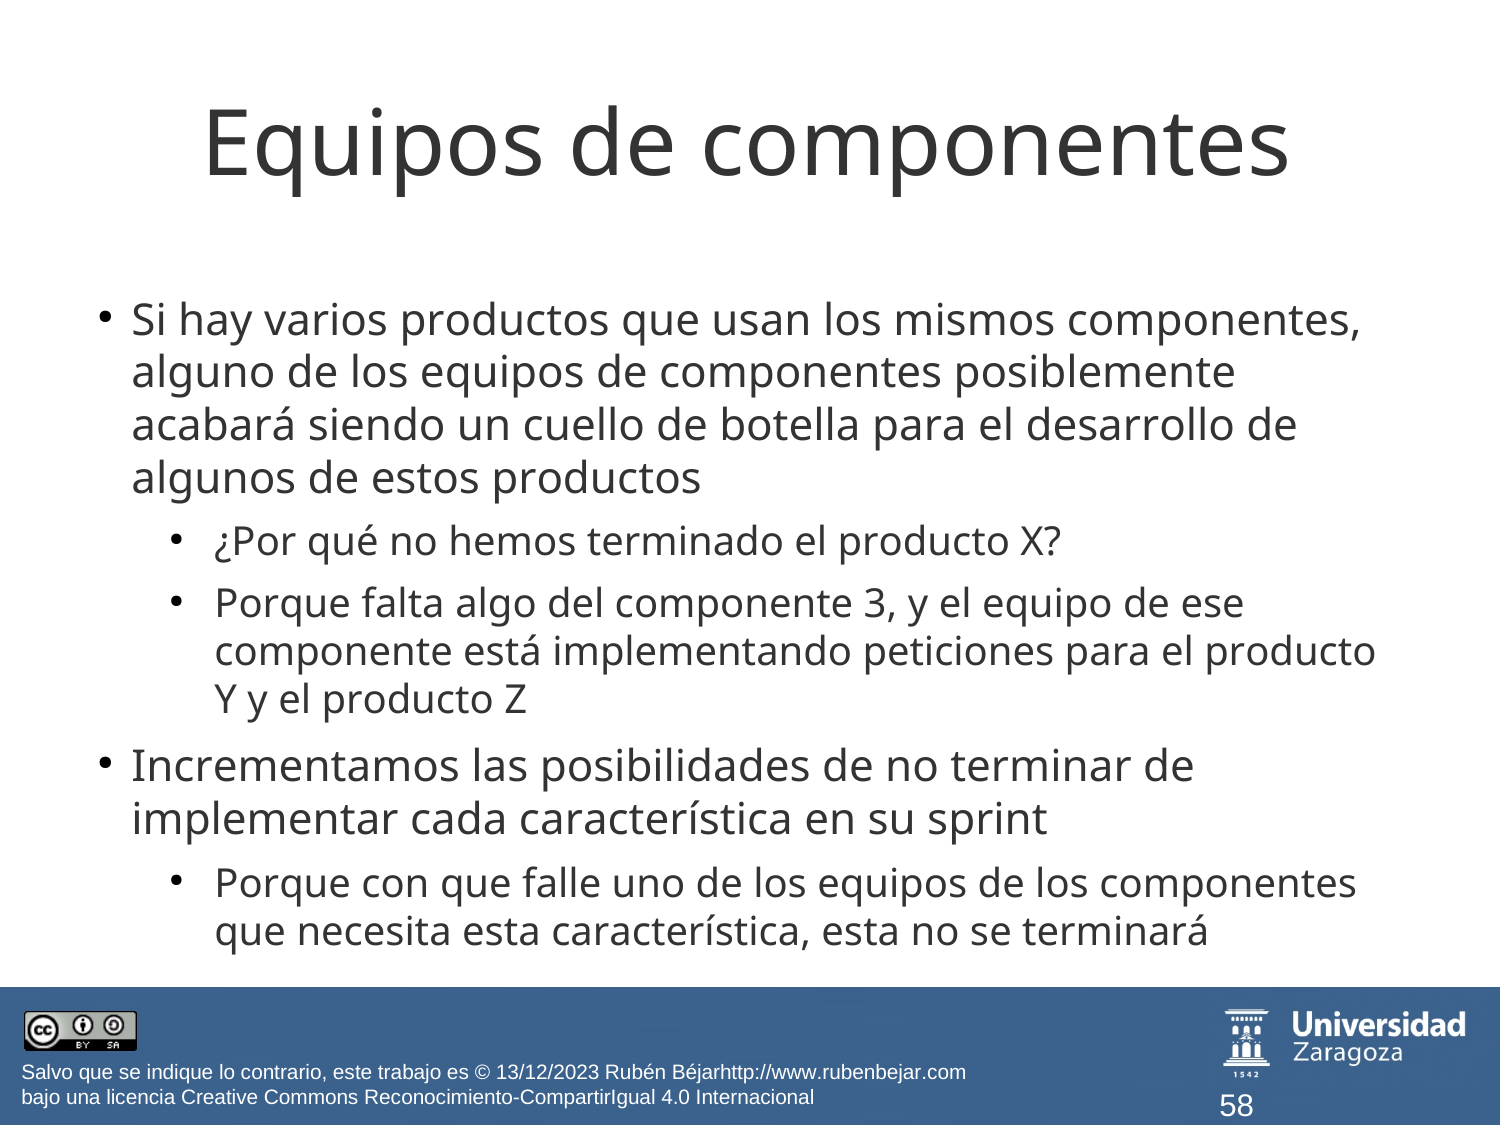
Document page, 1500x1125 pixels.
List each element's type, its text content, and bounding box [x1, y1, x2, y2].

title Equipos de componentes [74, 21, 1420, 257]
list Si hay varios productos que usan los mismos componentes, alguno de los equipos de componentes posiblemente acabará siendo un cuello de botella para el desarrollo de algunos de estos productos ¿Por qué no hemos terminado el producto X? Porque falta algo del componente 3, y el equipo de ese componente está implementando peticiones para el producto Y y el producto Z Incrementamos las posibilidades de no terminar de implementar cada característica en su sprint Porque con que falle uno de los equipos de los componentes que necesita esta característica, esta no se terminará [82, 283, 1418, 969]
picture [0, 987, 1500, 1125]
